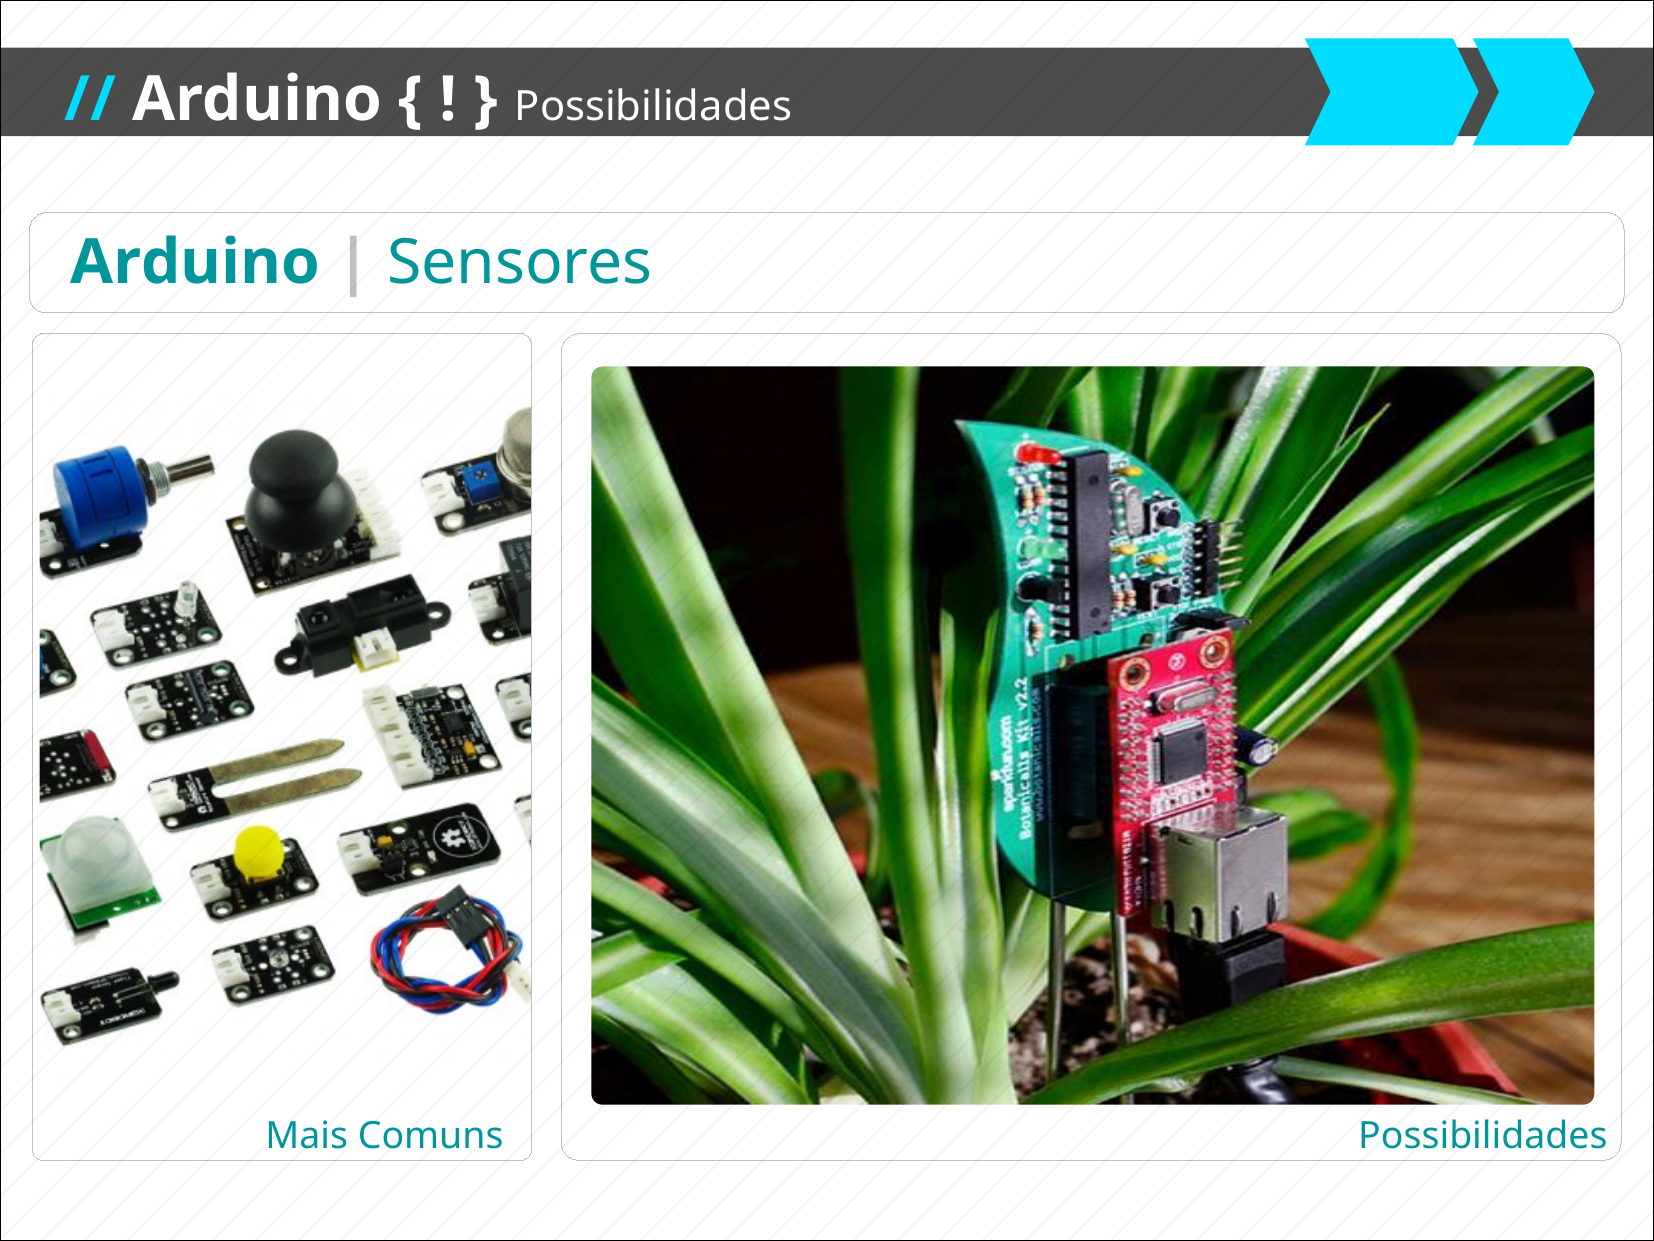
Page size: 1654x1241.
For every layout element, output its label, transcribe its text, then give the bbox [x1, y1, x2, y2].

text_box // Arduino { ! } Possibilidades [49, 32, 819, 144]
text_box [0, 0, 1654, 1241]
